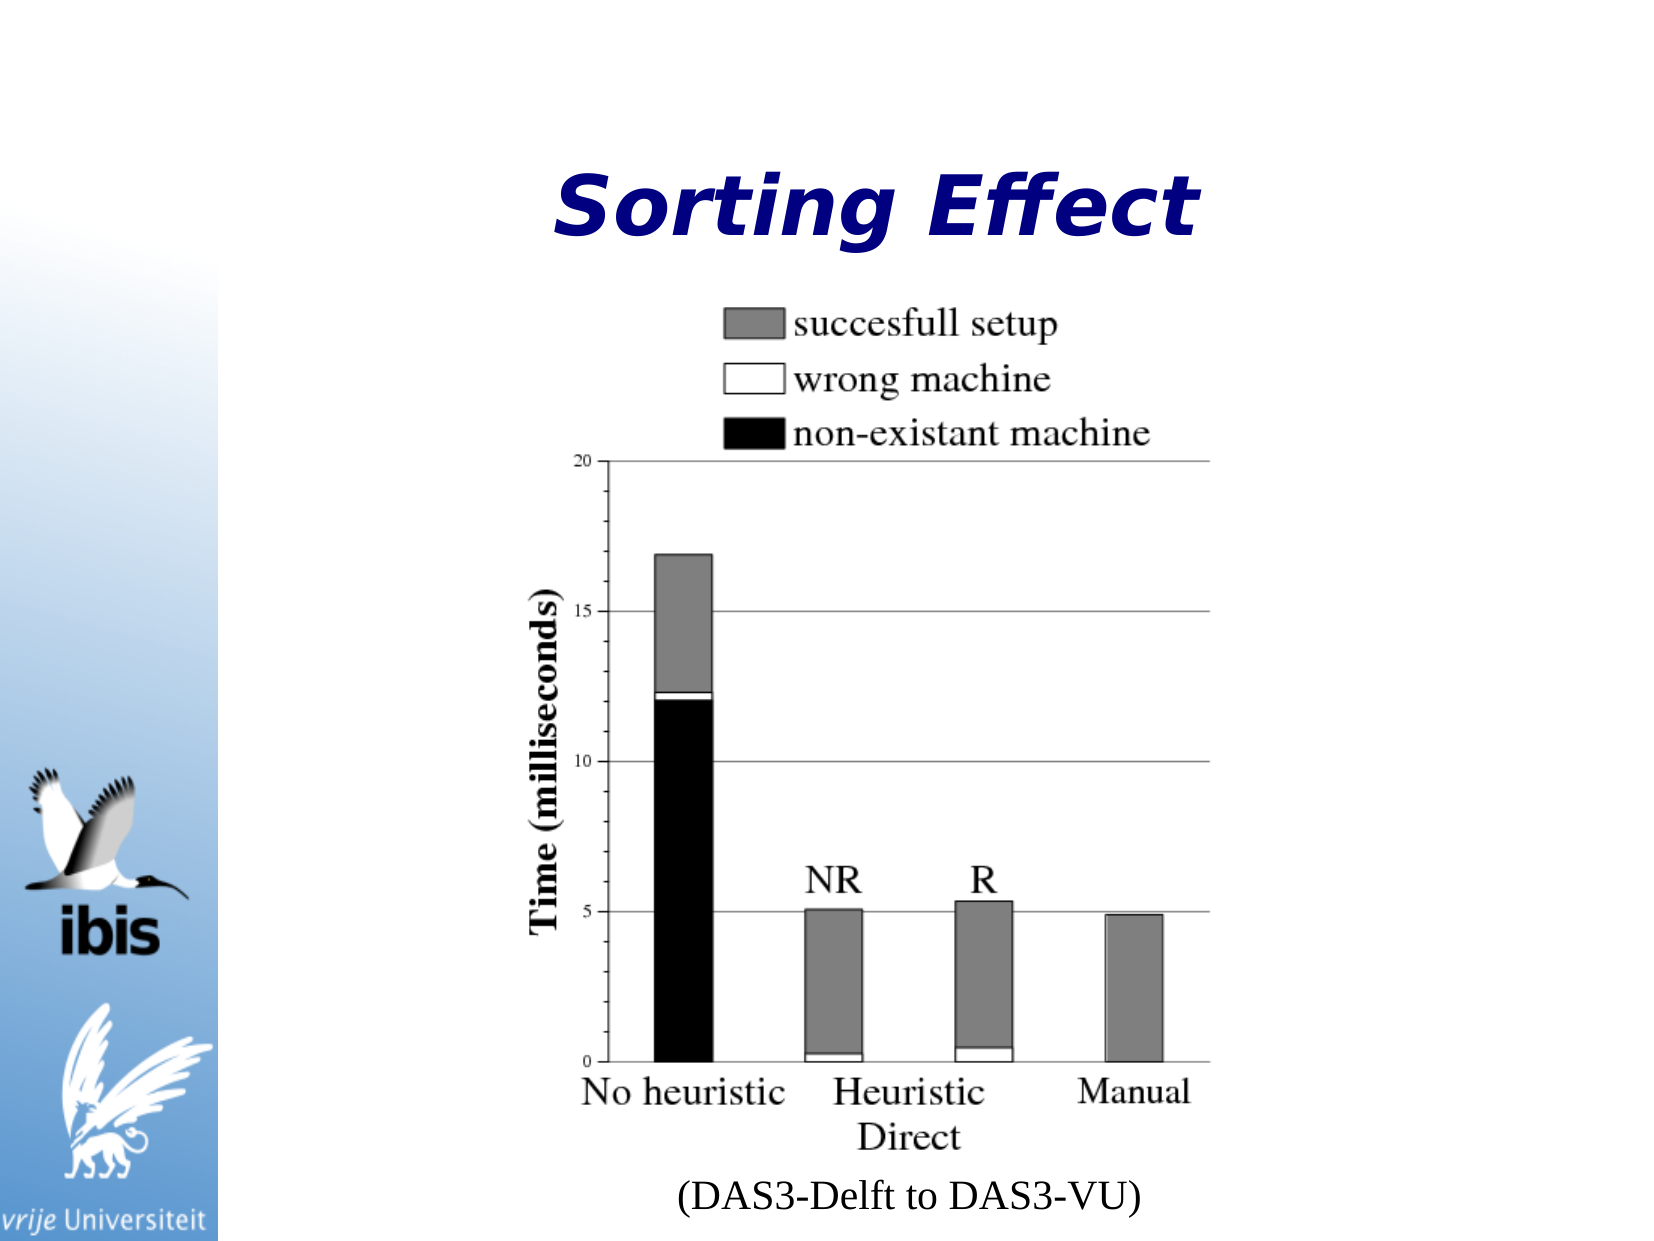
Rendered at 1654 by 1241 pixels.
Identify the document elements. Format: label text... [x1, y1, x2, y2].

picture [522, 306, 1216, 1159]
picture [0, 0, 218, 1241]
text_box (DAS3-Delft to DAS3-VU) [677, 1171, 1143, 1219]
title Sorting Effect [219, 102, 1534, 311]
